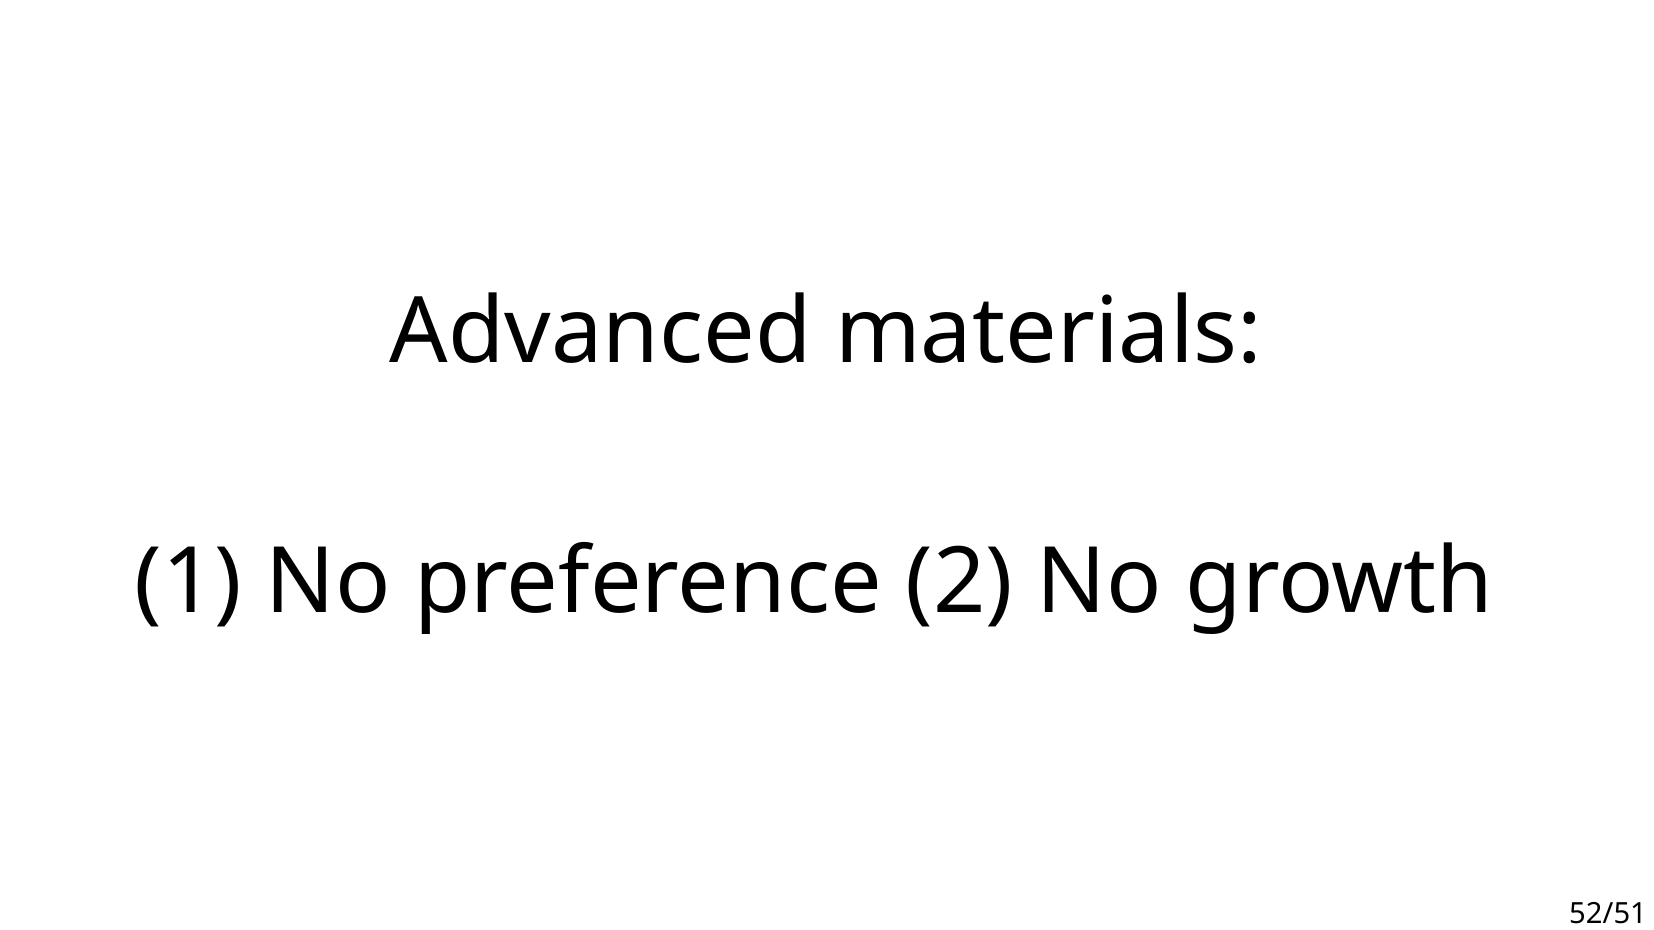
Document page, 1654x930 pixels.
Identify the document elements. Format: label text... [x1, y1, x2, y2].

title Advanced materials: (1) No preference (2) No growth [82, 194, 1571, 709]
